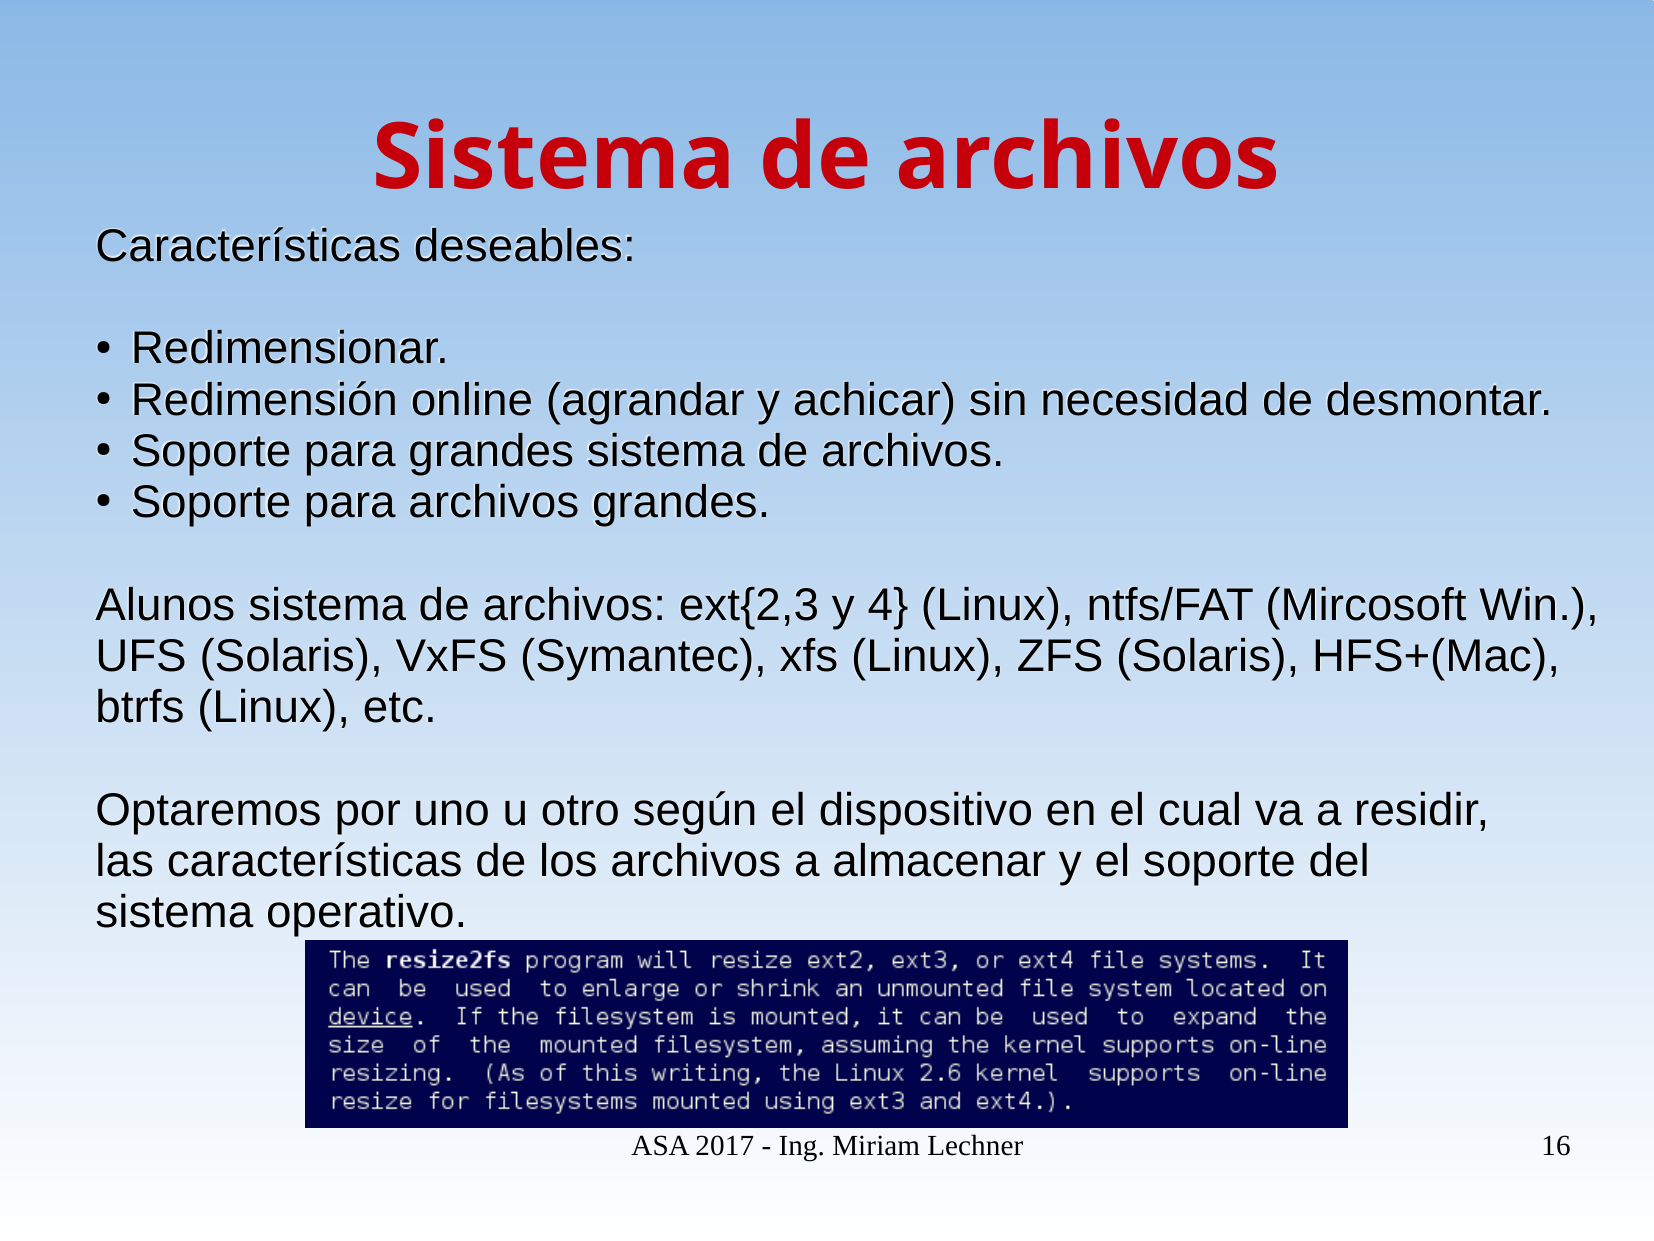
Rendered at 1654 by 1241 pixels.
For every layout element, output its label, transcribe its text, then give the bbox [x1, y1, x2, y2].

picture [305, 940, 1348, 1128]
title Sistema de archivos [82, 49, 1571, 212]
text_box Características deseables: Redimensionar. Redimensión online (agrandar y achicar) sin necesidad de desmontar. Soporte para grandes sistema de archivos. Soporte para archivos grandes. Alunos sistema de archivos: ext{2,3 y 4} (Linux), ntfs/FAT (Mircosoft Win.), UFS (Solaris), VxFS (Symantec), xfs (Linux), ZFS (Solaris), HFS+(Mac), btrfs (Linux), etc. Optaremos por uno u otro según el dispositivo en el cual va a residir, las características de los archivos a almacenar y el soporte del sistema operativo. [80, 212, 1628, 1099]
